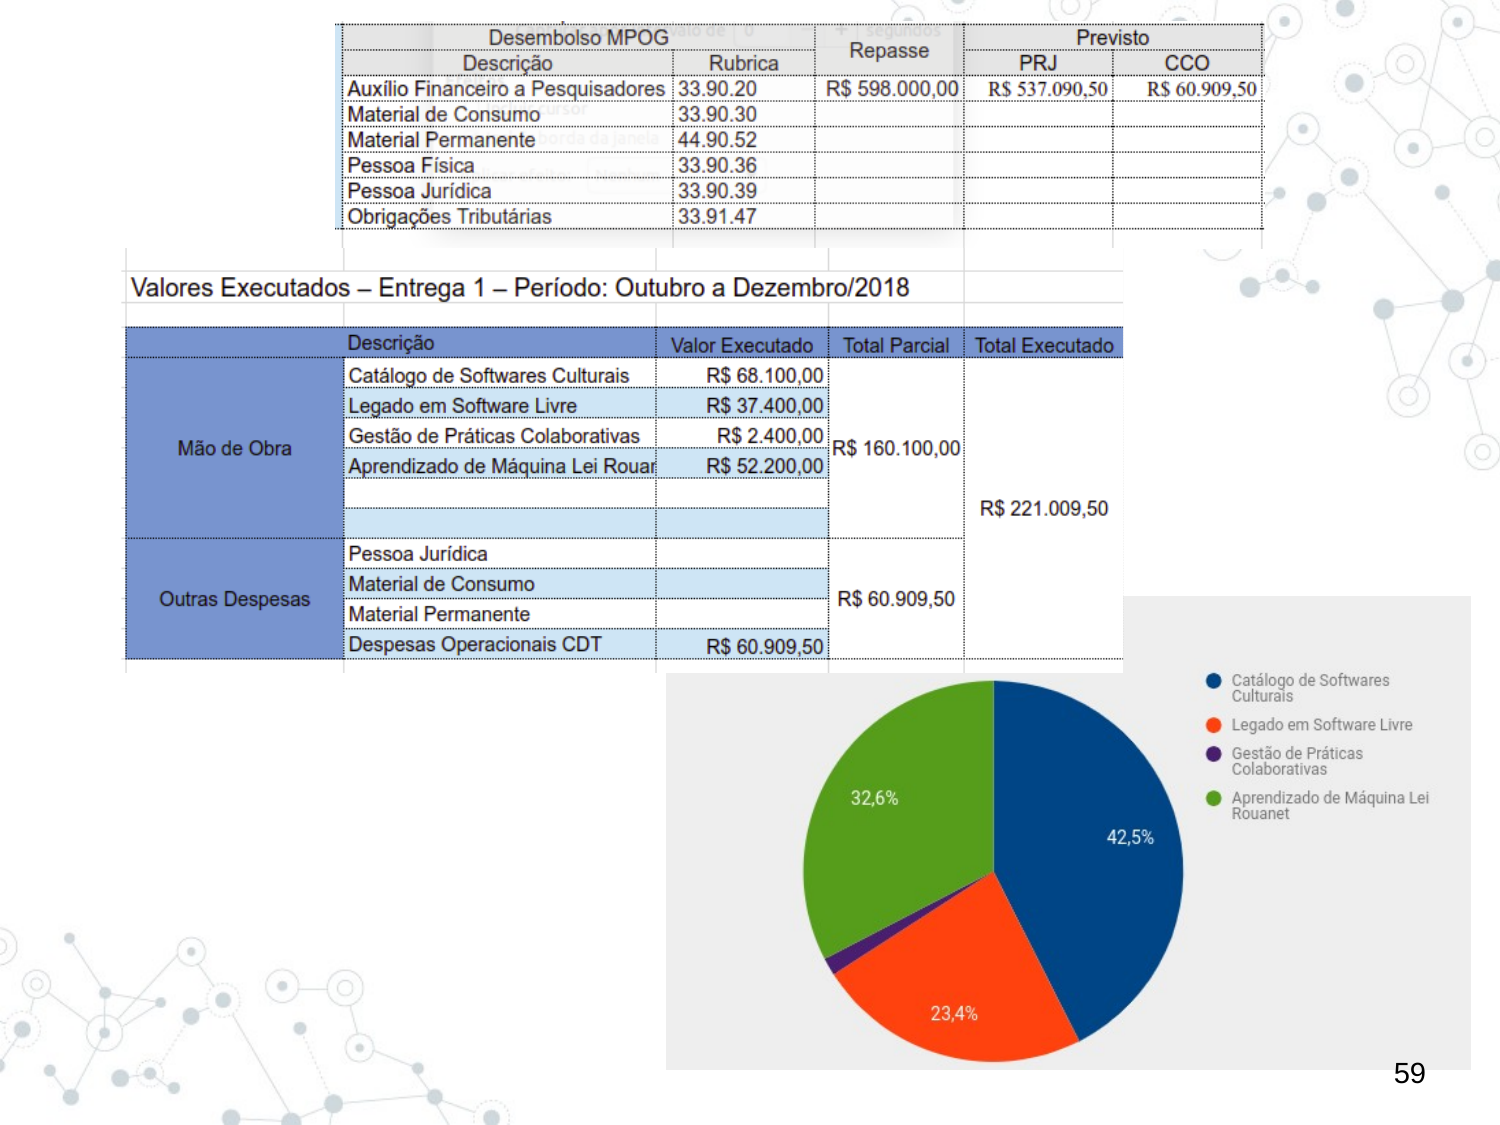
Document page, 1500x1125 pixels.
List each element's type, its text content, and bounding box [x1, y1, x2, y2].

slide_number <number> [1378, 1038, 1469, 1125]
picture [0, 0, 1500, 1125]
